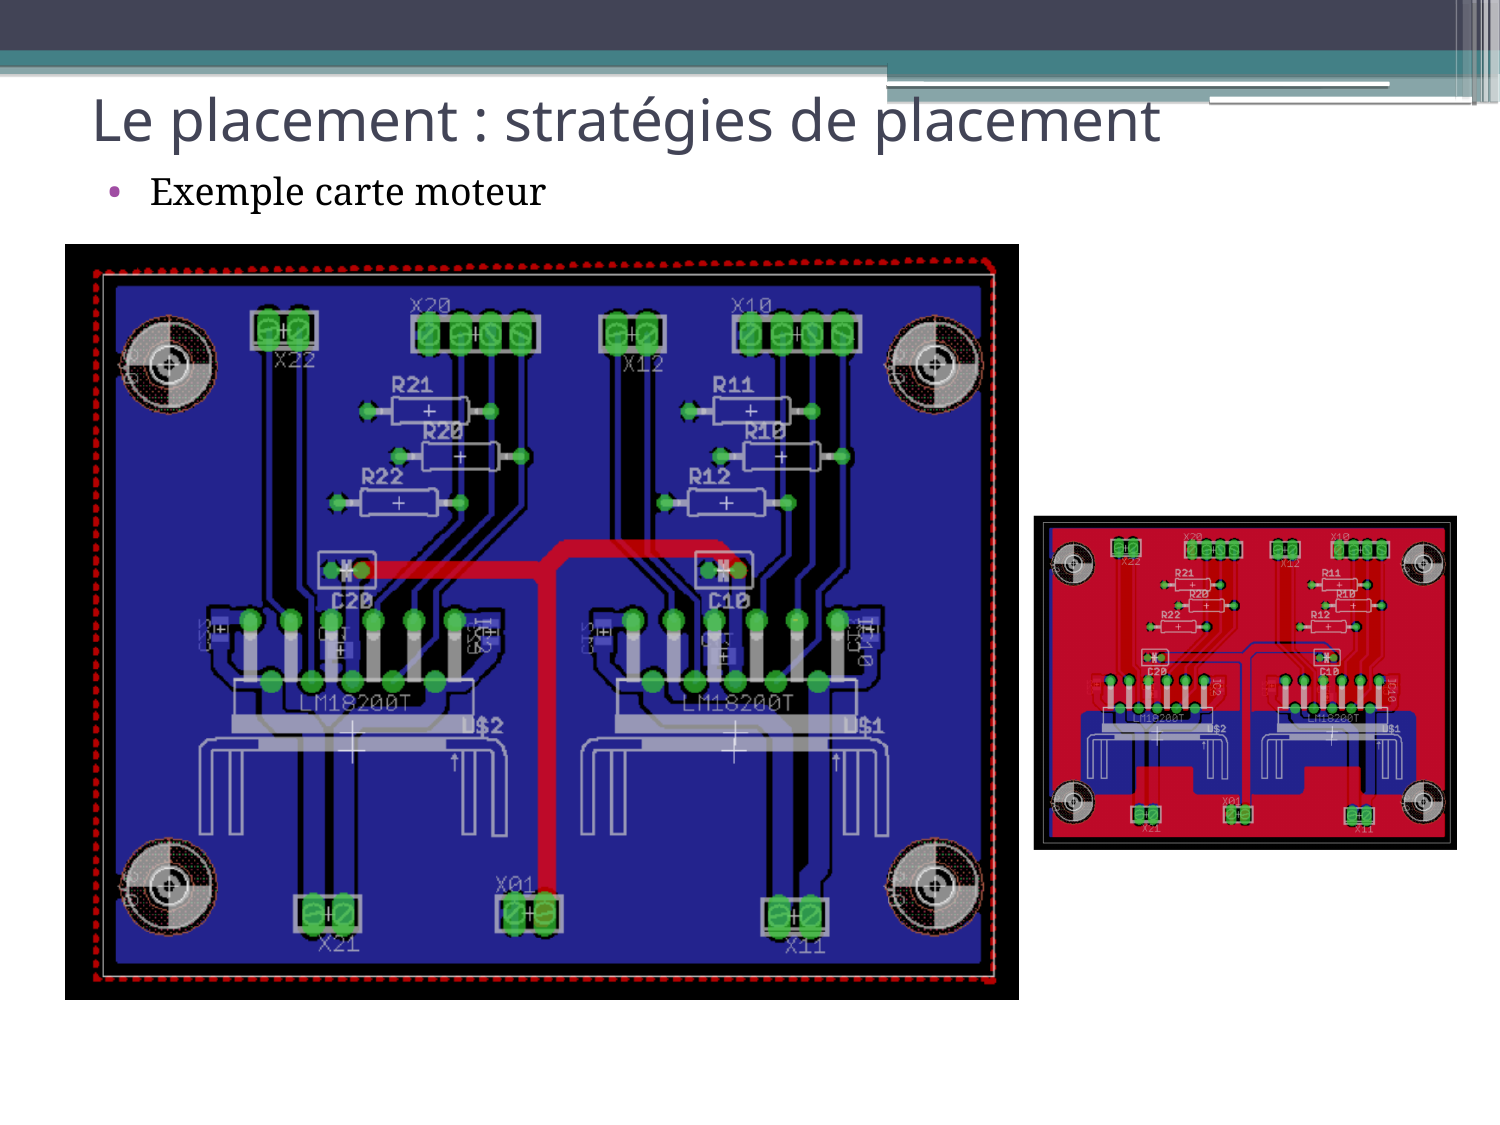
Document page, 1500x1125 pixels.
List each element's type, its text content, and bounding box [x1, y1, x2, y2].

picture [64, 243, 1019, 1000]
picture [1033, 515, 1457, 850]
title Le placement : stratégies de placement [76, 30, 1427, 206]
list Exemple carte moteur [75, 160, 1425, 1079]
